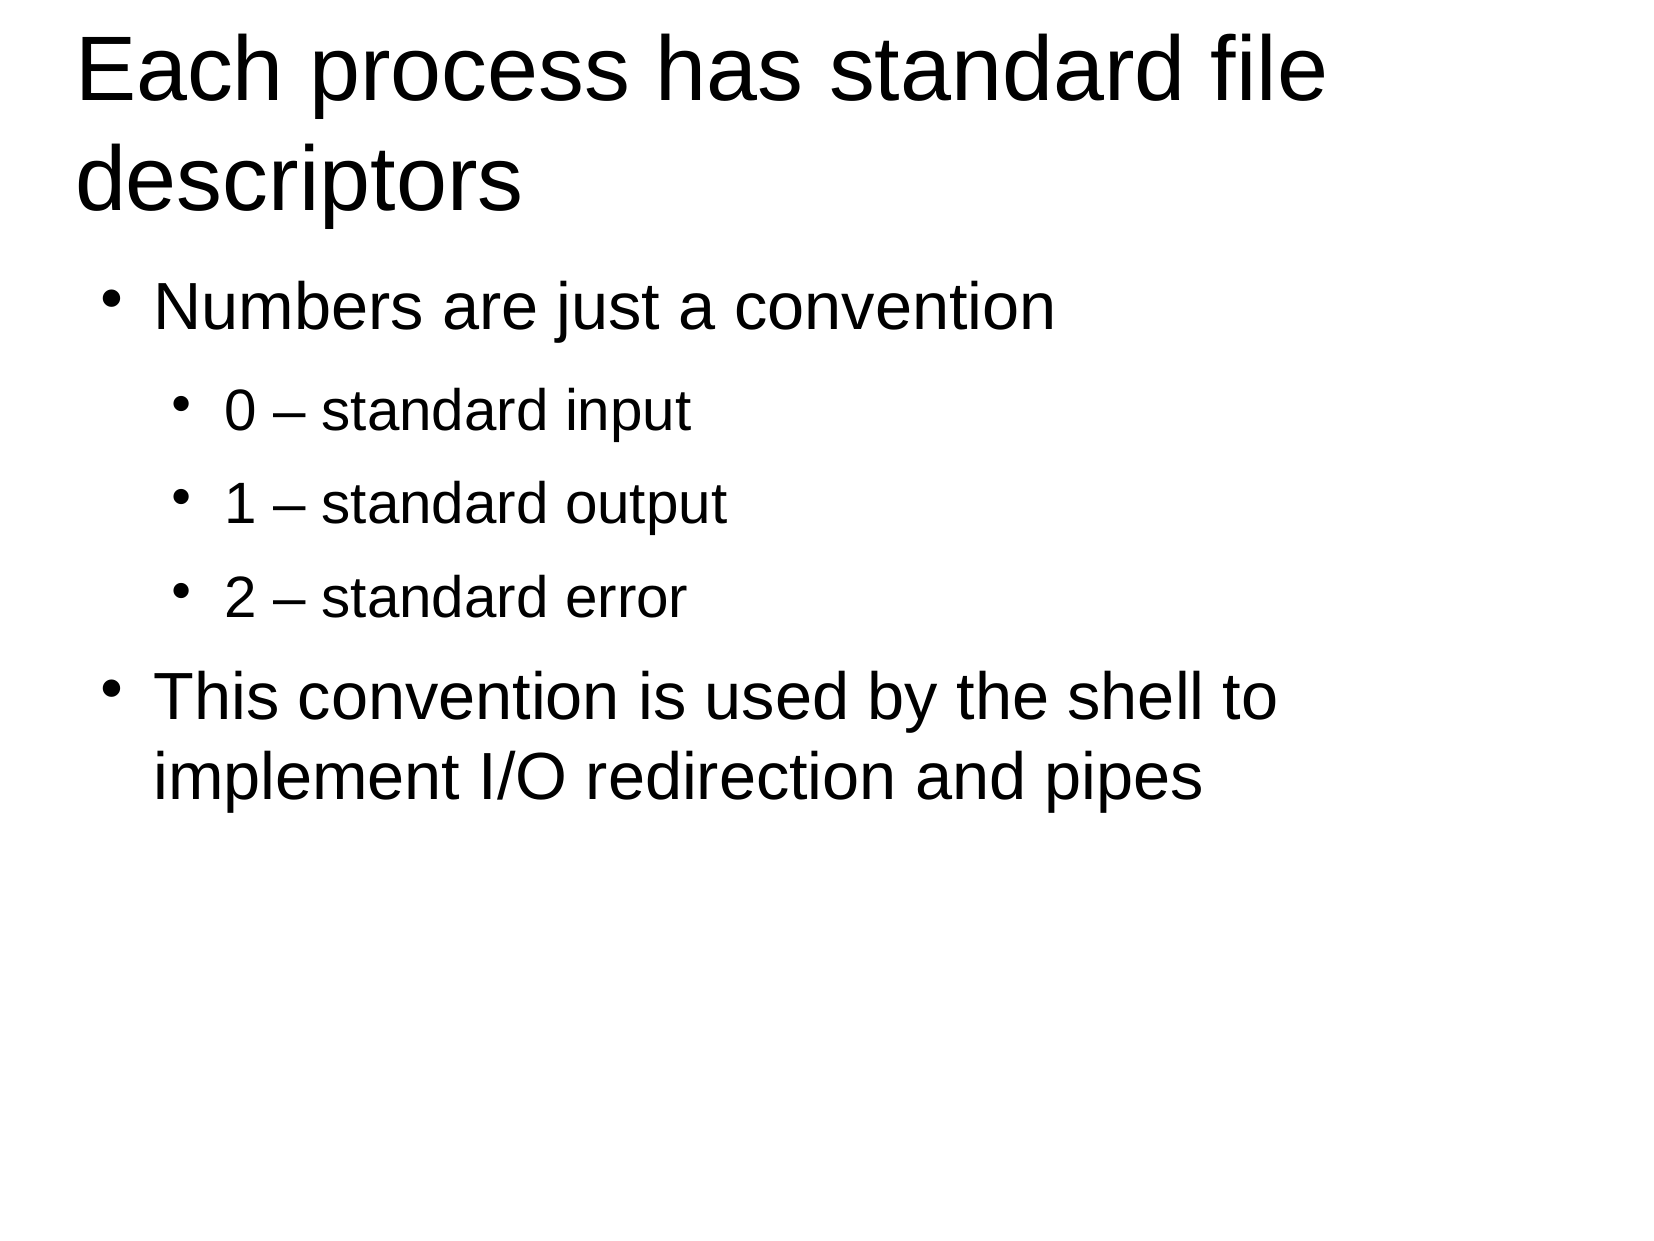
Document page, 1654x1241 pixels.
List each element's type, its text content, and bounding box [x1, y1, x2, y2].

title Each process has standard file descriptors [75, 15, 1538, 222]
list Numbers are just a convention 0 – standard input 1 – standard output 2 – standard error This convention is used by the shell to implement I/O redirection and pipes [82, 262, 1571, 1163]
